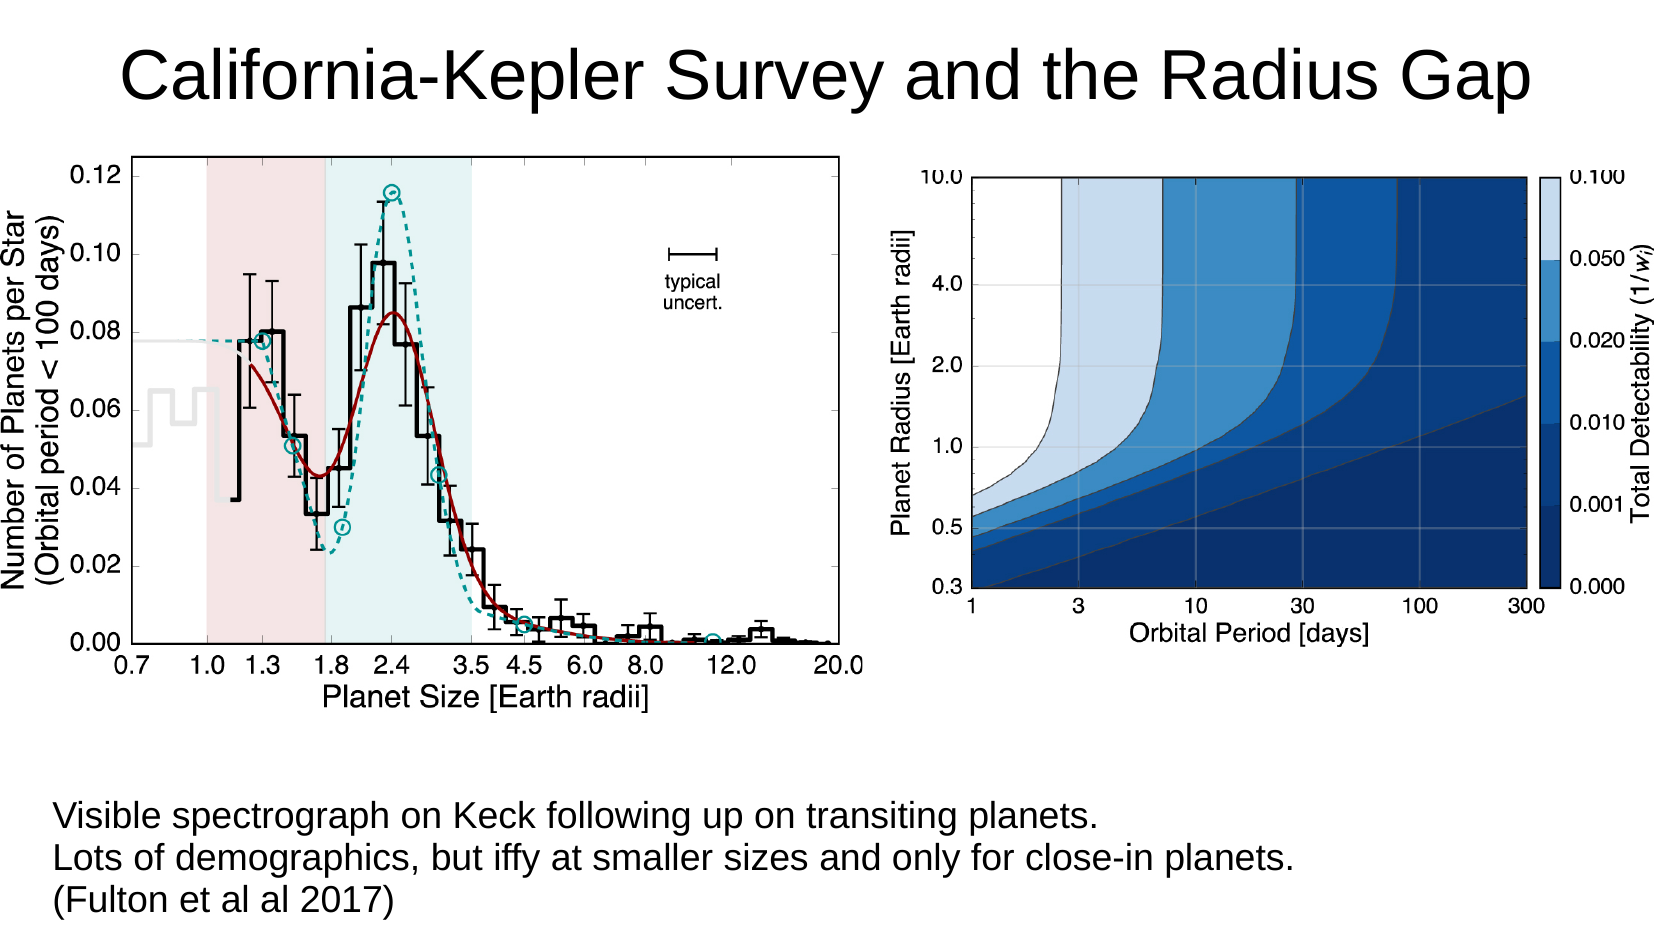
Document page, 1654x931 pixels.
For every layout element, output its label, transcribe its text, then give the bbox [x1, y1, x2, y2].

title California-Kepler Survey and the Radius Gap [0, 0, 1654, 155]
text_box Visible spectrograph on Keck following up on transiting planets. Lots of demographics, but iffy at smaller sizes and only for close-in planets. (Fulton et al al 2017) [37, 787, 1613, 929]
picture [0, 146, 863, 713]
picture [890, 170, 1654, 647]
